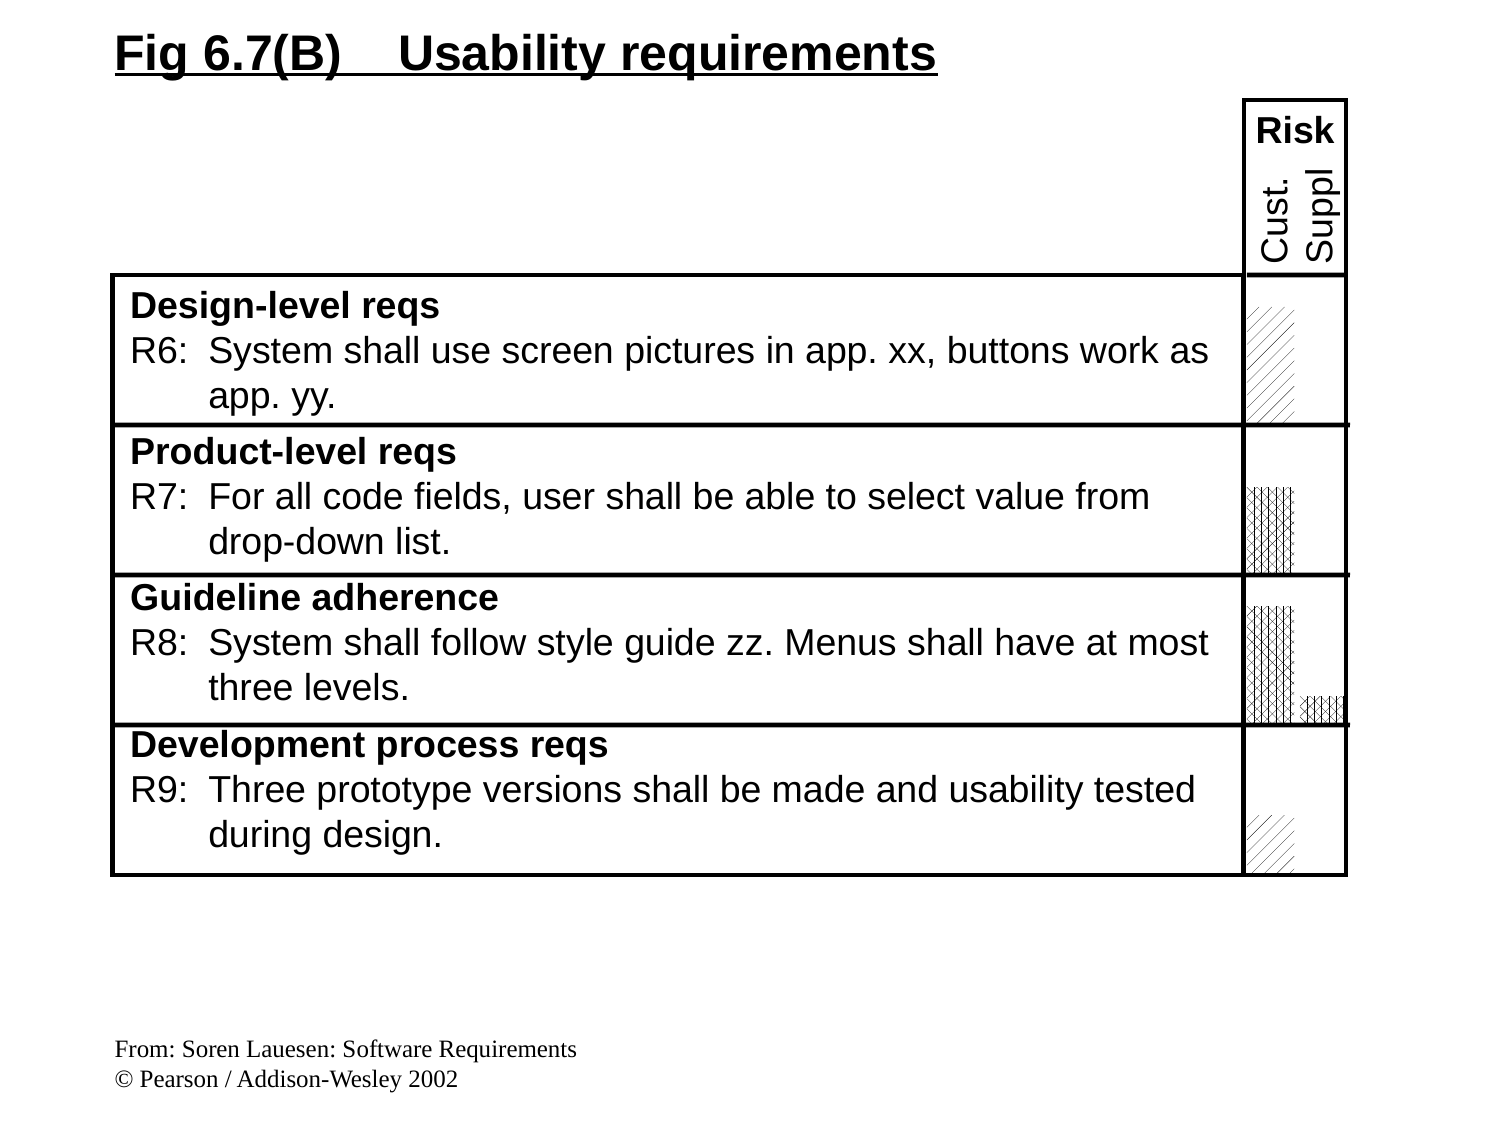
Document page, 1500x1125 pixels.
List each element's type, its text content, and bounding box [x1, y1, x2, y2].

text_box Cust. Suppl [1243, 162, 1346, 270]
text_box From: Soren Lauesen: Software Requirements © Pearson / Addison-Wesley 2002 [99, 1024, 638, 1100]
text_box Risk [1243, 428, 1347, 572]
text_box Risk [1243, 578, 1347, 722]
text_box Risk [1243, 99, 1347, 422]
text_box Design-level reqs R6: System shall use screen pictures in app. xx, buttons work as app. yy. Product-level reqs R7: For all code fields, user shall be able to select value from drop-down list. Guideline adherence R8: System shall follow style guide zz. Menus shall have at most three levels. Development process reqs R9: Three prototype versions shall be made and usability tested during design. [112, 578, 1243, 722]
text_box Design-level reqs R6: System shall use screen pictures in app. xx, buttons work as app. yy. Product-level reqs R7: For all code fields, user shall be able to select value from drop-down list. Guideline adherence R8: System shall follow style guide zz. Menus shall have at most three levels. Development process reqs R9: Three prototype versions shall be made and usability tested during design. [112, 428, 1243, 572]
text_box Design-level reqs R6: System shall use screen pictures in app. xx, buttons work as app. yy. Product-level reqs R7: For all code fields, user shall be able to select value from drop-down list. Guideline adherence R8: System shall follow style guide zz. Menus shall have at most three levels. Development process reqs R9: Three prototype versions shall be made and usability tested during design. [112, 728, 1243, 875]
text_box Design-level reqs R6: System shall use screen pictures in app. xx, buttons work as app. yy. Product-level reqs R7: For all code fields, user shall be able to select value from drop-down list. Guideline adherence R8: System shall follow style guide zz. Menus shall have at most three levels. Development process reqs R9: Three prototype versions shall be made and usability tested during design. [112, 274, 1243, 422]
text_box Risk [1243, 728, 1347, 875]
text_box Fig 6.7(B) Usability requirements [99, 12, 1085, 88]
